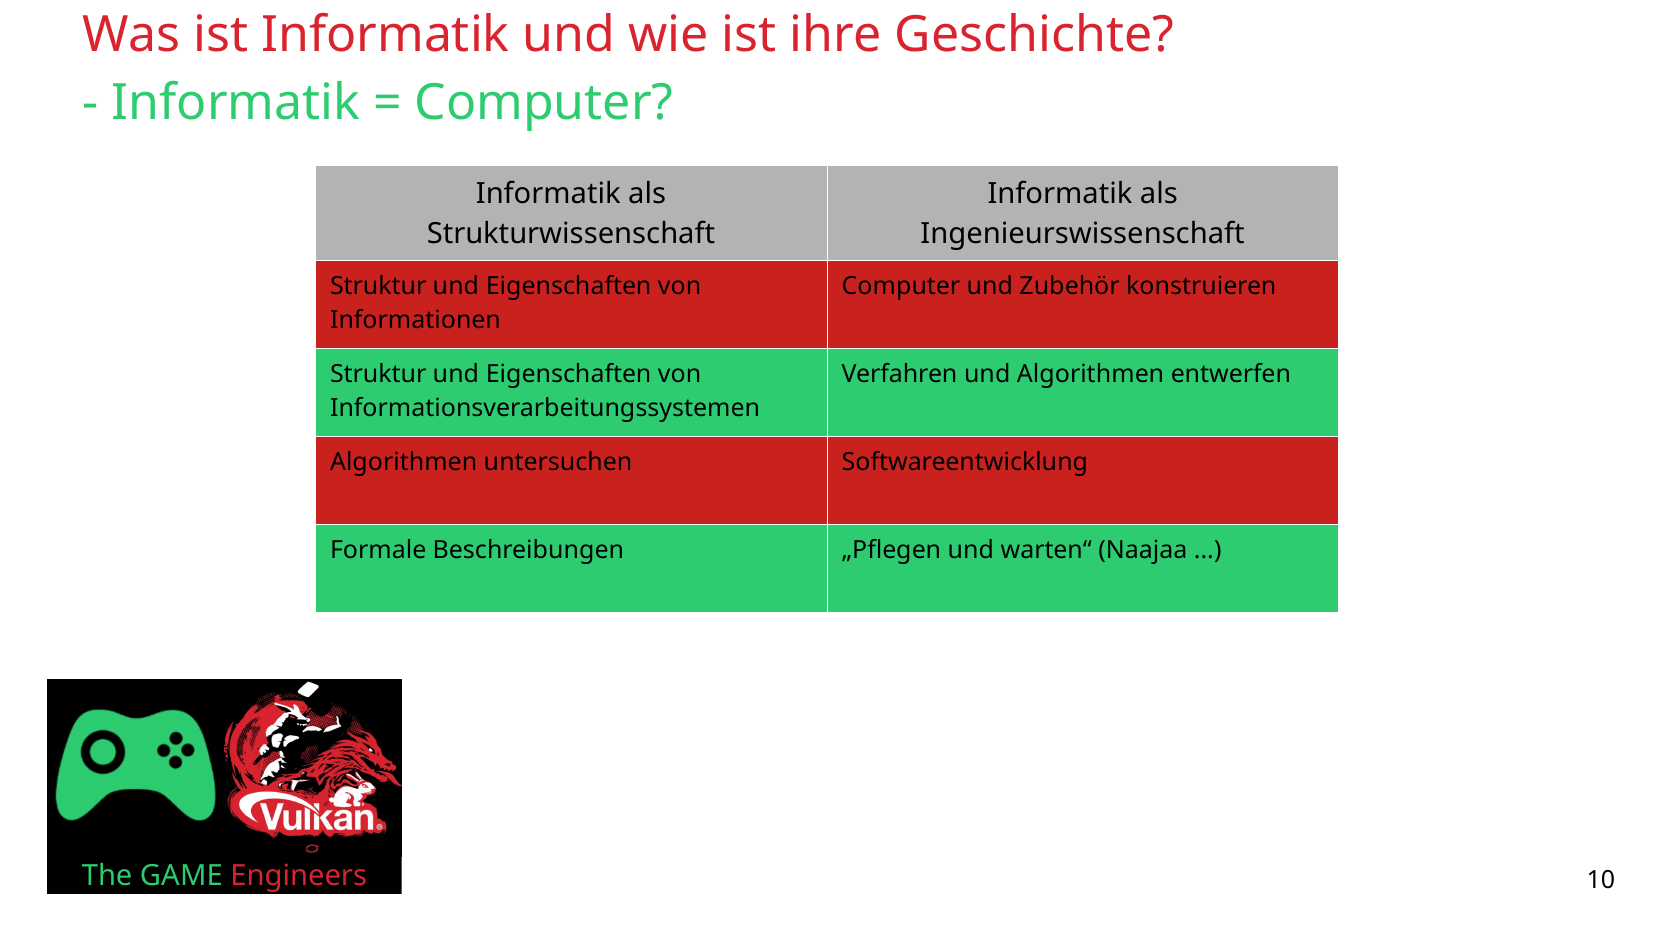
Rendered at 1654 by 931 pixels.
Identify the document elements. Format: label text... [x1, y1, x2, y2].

table_cell Formale Beschreibungen [316, 525, 827, 612]
table_cell „Pflegen und warten“ (Naajaa ...) [828, 525, 1338, 612]
table_cell Struktur und Eigenschaften von Informationen [316, 261, 827, 348]
table_cell Computer und Zubehör konstruieren [828, 261, 1338, 348]
table_header Informatik als Strukturwissenschaft [316, 166, 827, 260]
table_cell Softwareentwicklung [828, 437, 1338, 524]
table_header Informatik als Ingenieurswissenschaft [828, 166, 1338, 260]
picture [47, 679, 402, 857]
table_cell Verfahren und Algorithmen entwerfen [828, 349, 1338, 436]
title Was ist Informatik und wie ist ihre Geschichte? - Informatik = Computer? [82, 7, 1571, 125]
table_cell Algorithmen untersuchen [316, 437, 827, 524]
table_cell Struktur und Eigenschaften von Informationsverarbeitungssystemen [316, 349, 827, 436]
